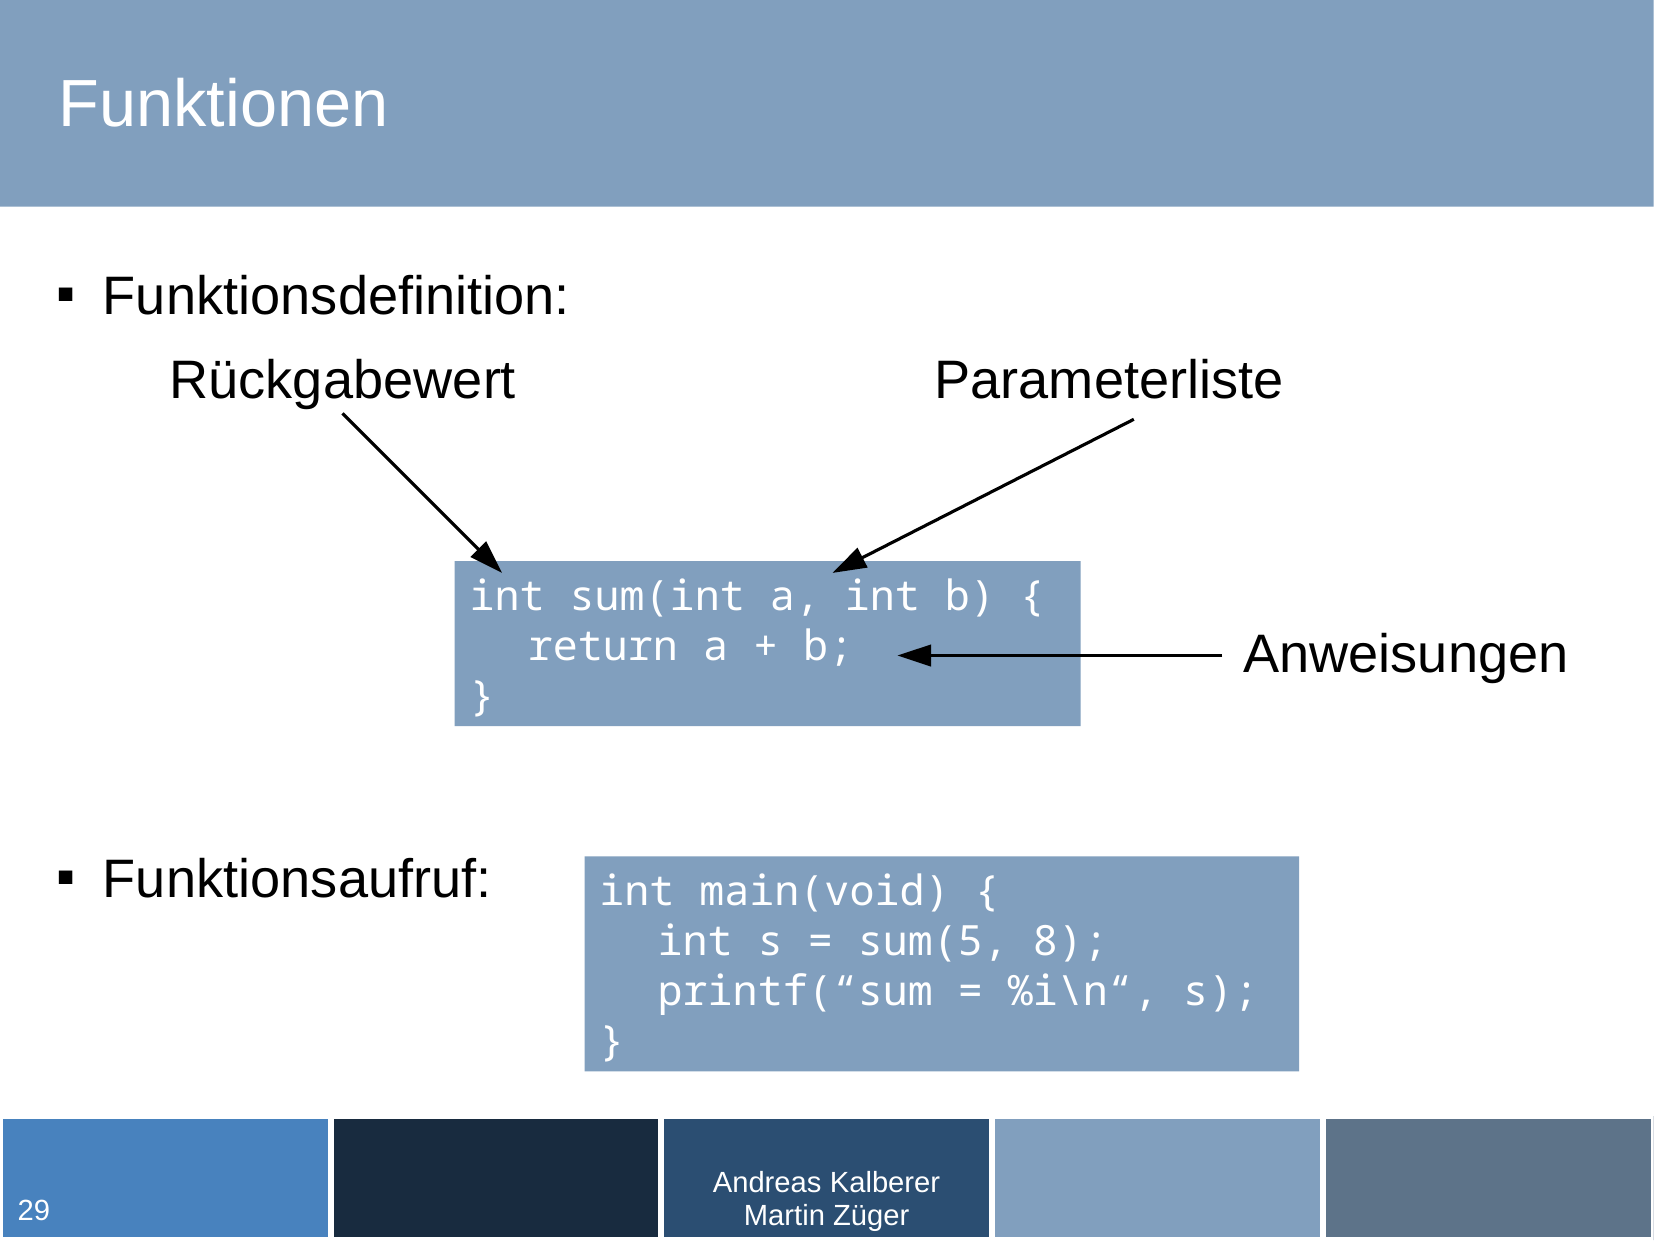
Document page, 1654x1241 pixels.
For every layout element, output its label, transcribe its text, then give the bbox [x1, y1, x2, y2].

list Funktionsdefinition: Funktionsaufruf: [59, 265, 1595, 986]
text_box int main(void) { int s = sum(5, 8); printf(“sum = %i\n“, s); } [584, 856, 1300, 1072]
title Funktionen [59, 29, 1595, 178]
